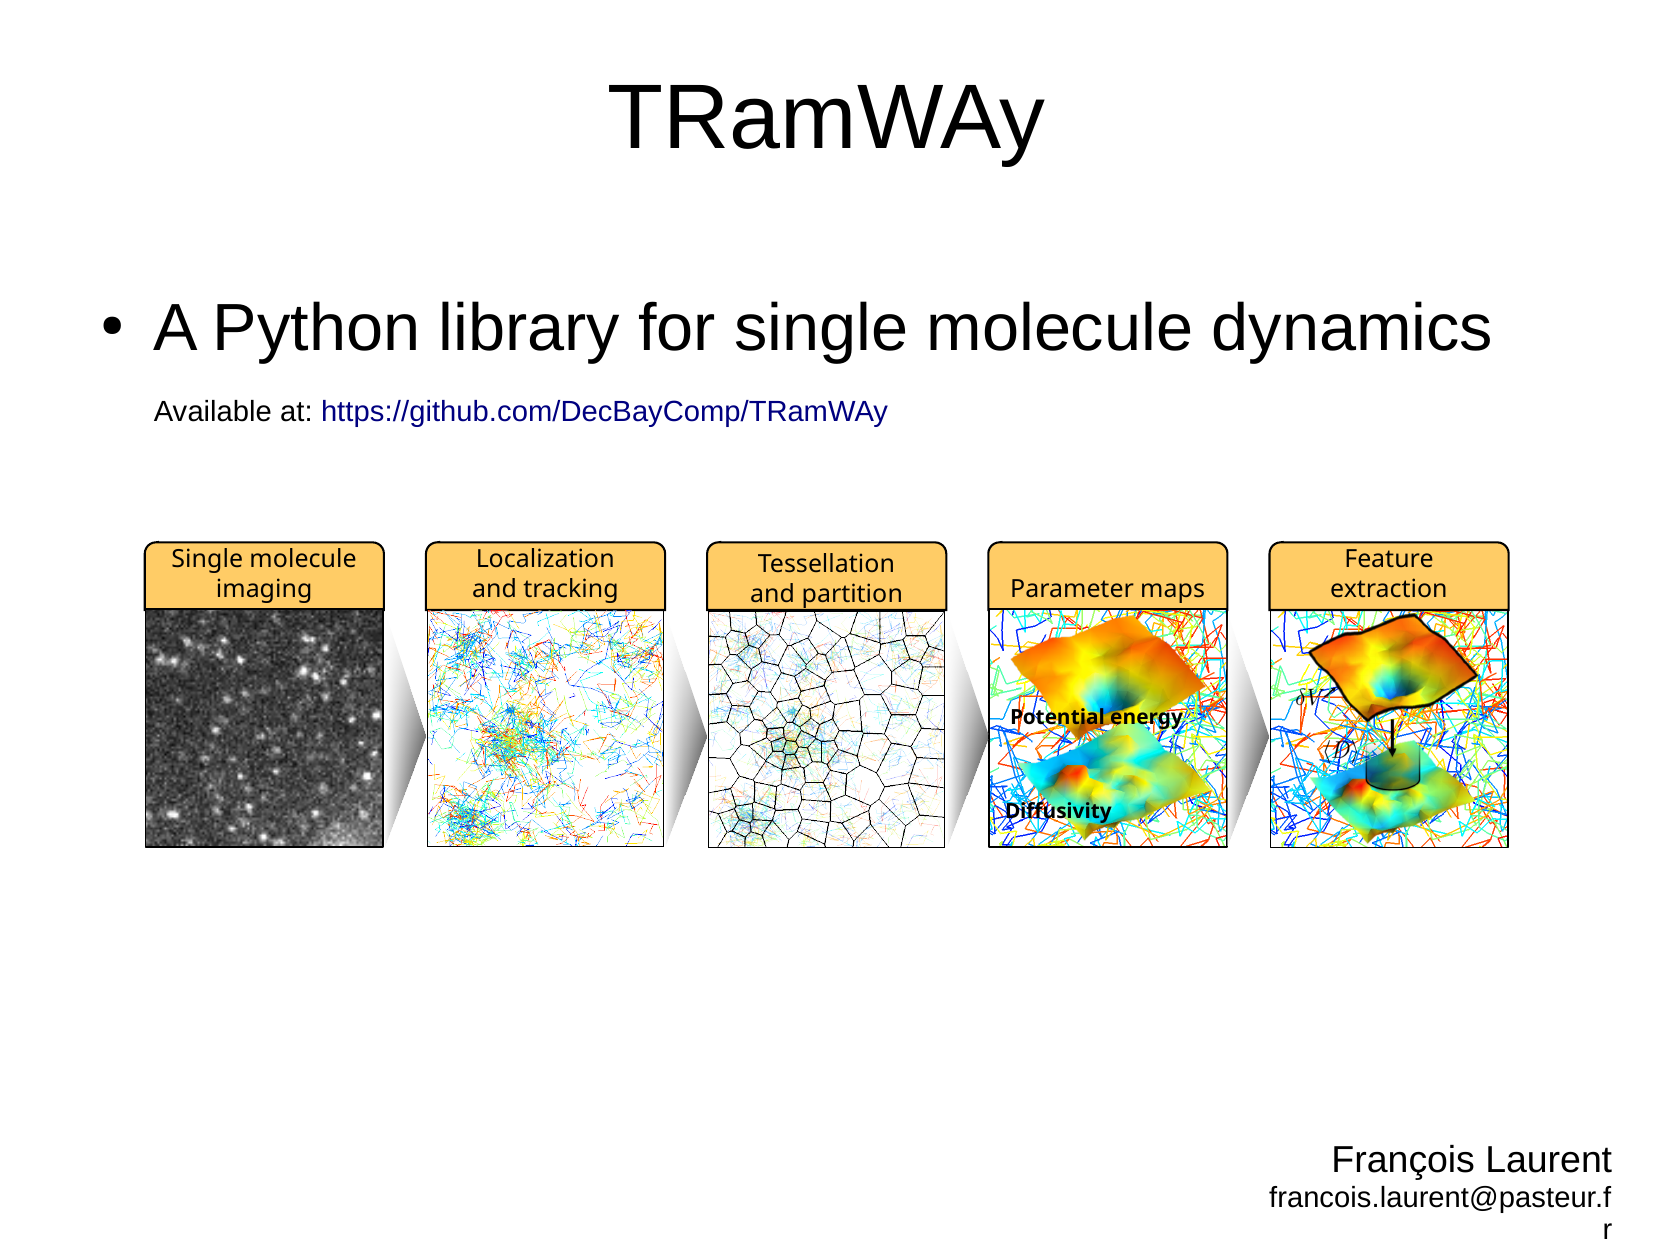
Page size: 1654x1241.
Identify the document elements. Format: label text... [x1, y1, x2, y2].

text_box François Laurent francois.laurent@pasteur.fr [1245, 1131, 1627, 1231]
list A Python library for single molecule dynamics Available at: https://github.com/DecBayComp/TRamWAy [82, 290, 1571, 1111]
title TRamWAy [82, 22, 1571, 212]
